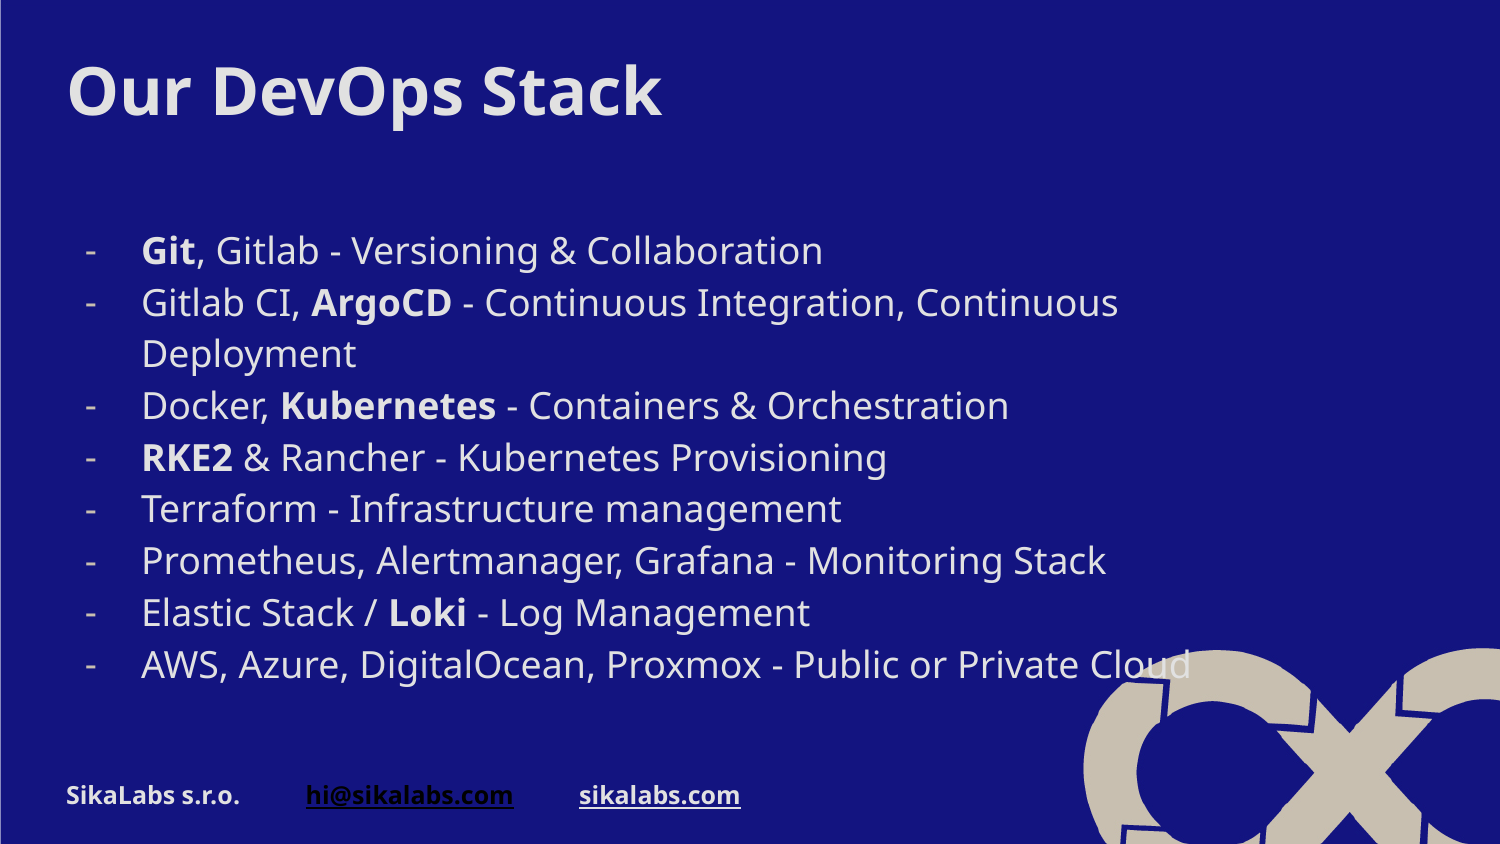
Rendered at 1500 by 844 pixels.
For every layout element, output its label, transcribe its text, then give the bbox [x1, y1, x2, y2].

list Git, Gitlab - Versioning & Collaboration Gitlab CI, ArgoCD - Continuous Integration, Continuous Deployment Docker, Kubernetes - Containers & Orchestration RKE2 & Rancher - Kubernetes Provisioning Terraform - Infrastructure management Prometheus, Alertmanager, Grafana - Monitoring Stack Elastic Stack / Loki - Log Management AWS, Azure, DigitalOcean, Proxmox - Public or Private Cloud [51, 205, 1352, 754]
picture [0, 0, 1500, 844]
title Our DevOps Stack [51, 33, 1449, 128]
